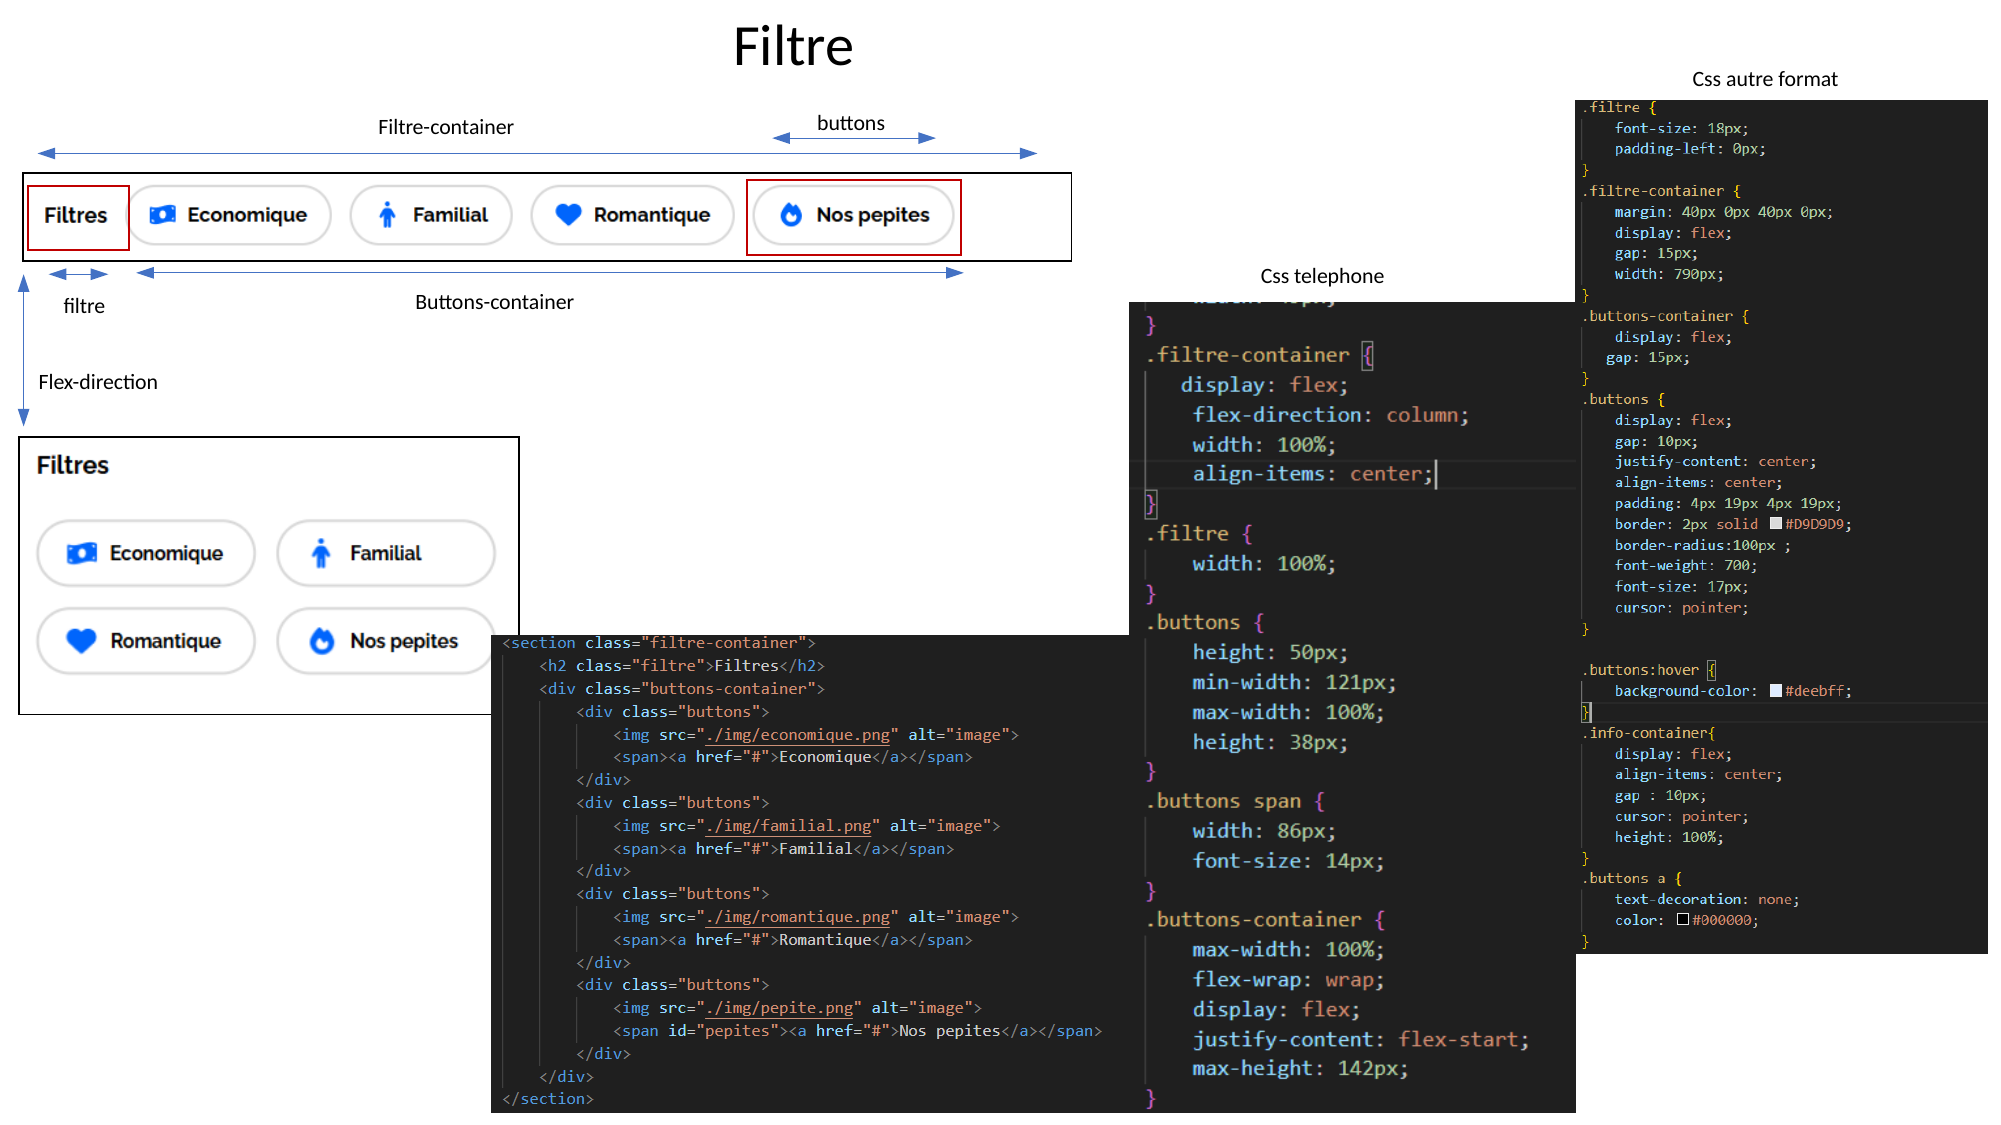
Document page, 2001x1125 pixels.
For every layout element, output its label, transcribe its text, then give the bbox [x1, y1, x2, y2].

text_box Flex-direction [23, 360, 198, 403]
text_box Buttons-container [400, 280, 618, 323]
text_box Filtre [718, 0, 1678, 86]
picture [23, 173, 1071, 261]
picture [19, 100, 1988, 1113]
text_box filtre [48, 284, 223, 326]
text_box Css telephone [1245, 254, 1420, 296]
text_box Filtre-container [363, 105, 538, 148]
text_box Css autre format [1677, 56, 1943, 99]
text_box buttons [802, 100, 977, 143]
